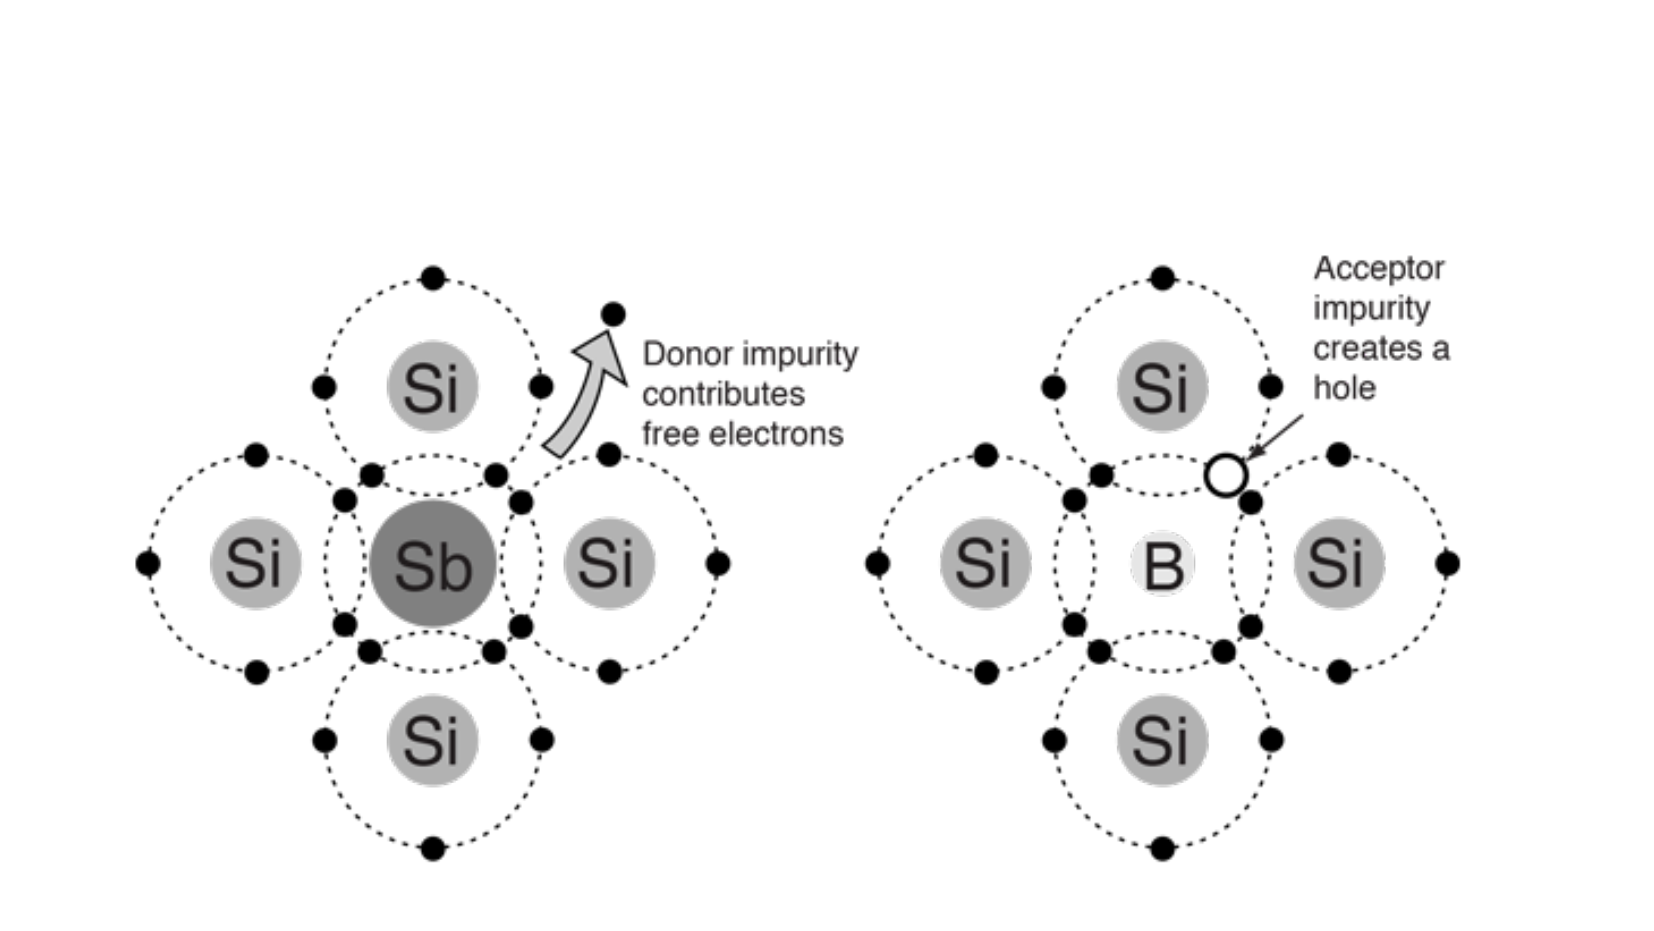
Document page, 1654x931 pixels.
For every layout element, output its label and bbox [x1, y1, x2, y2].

picture [125, 243, 1490, 886]
